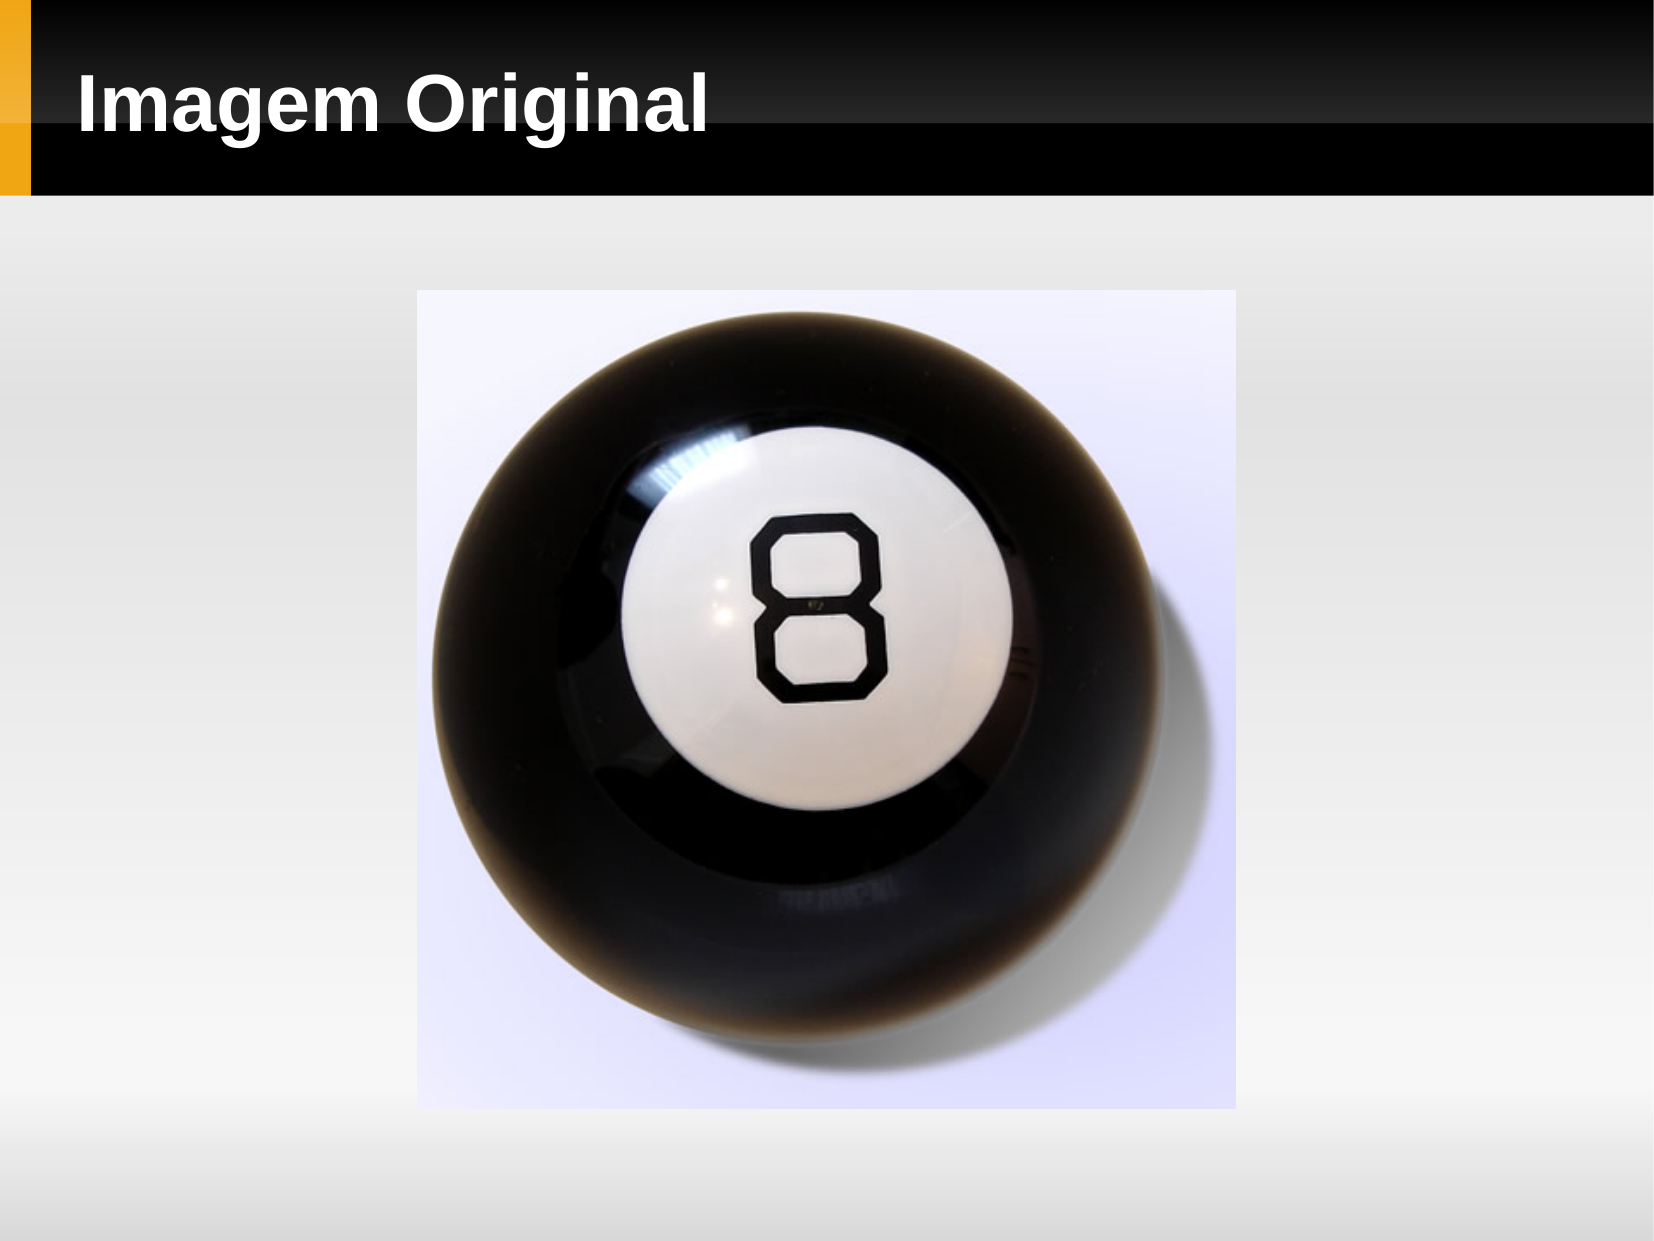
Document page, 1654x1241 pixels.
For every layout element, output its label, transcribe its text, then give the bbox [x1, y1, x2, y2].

picture [0, 0, 1654, 1241]
title Imagem Original [76, 0, 1565, 208]
